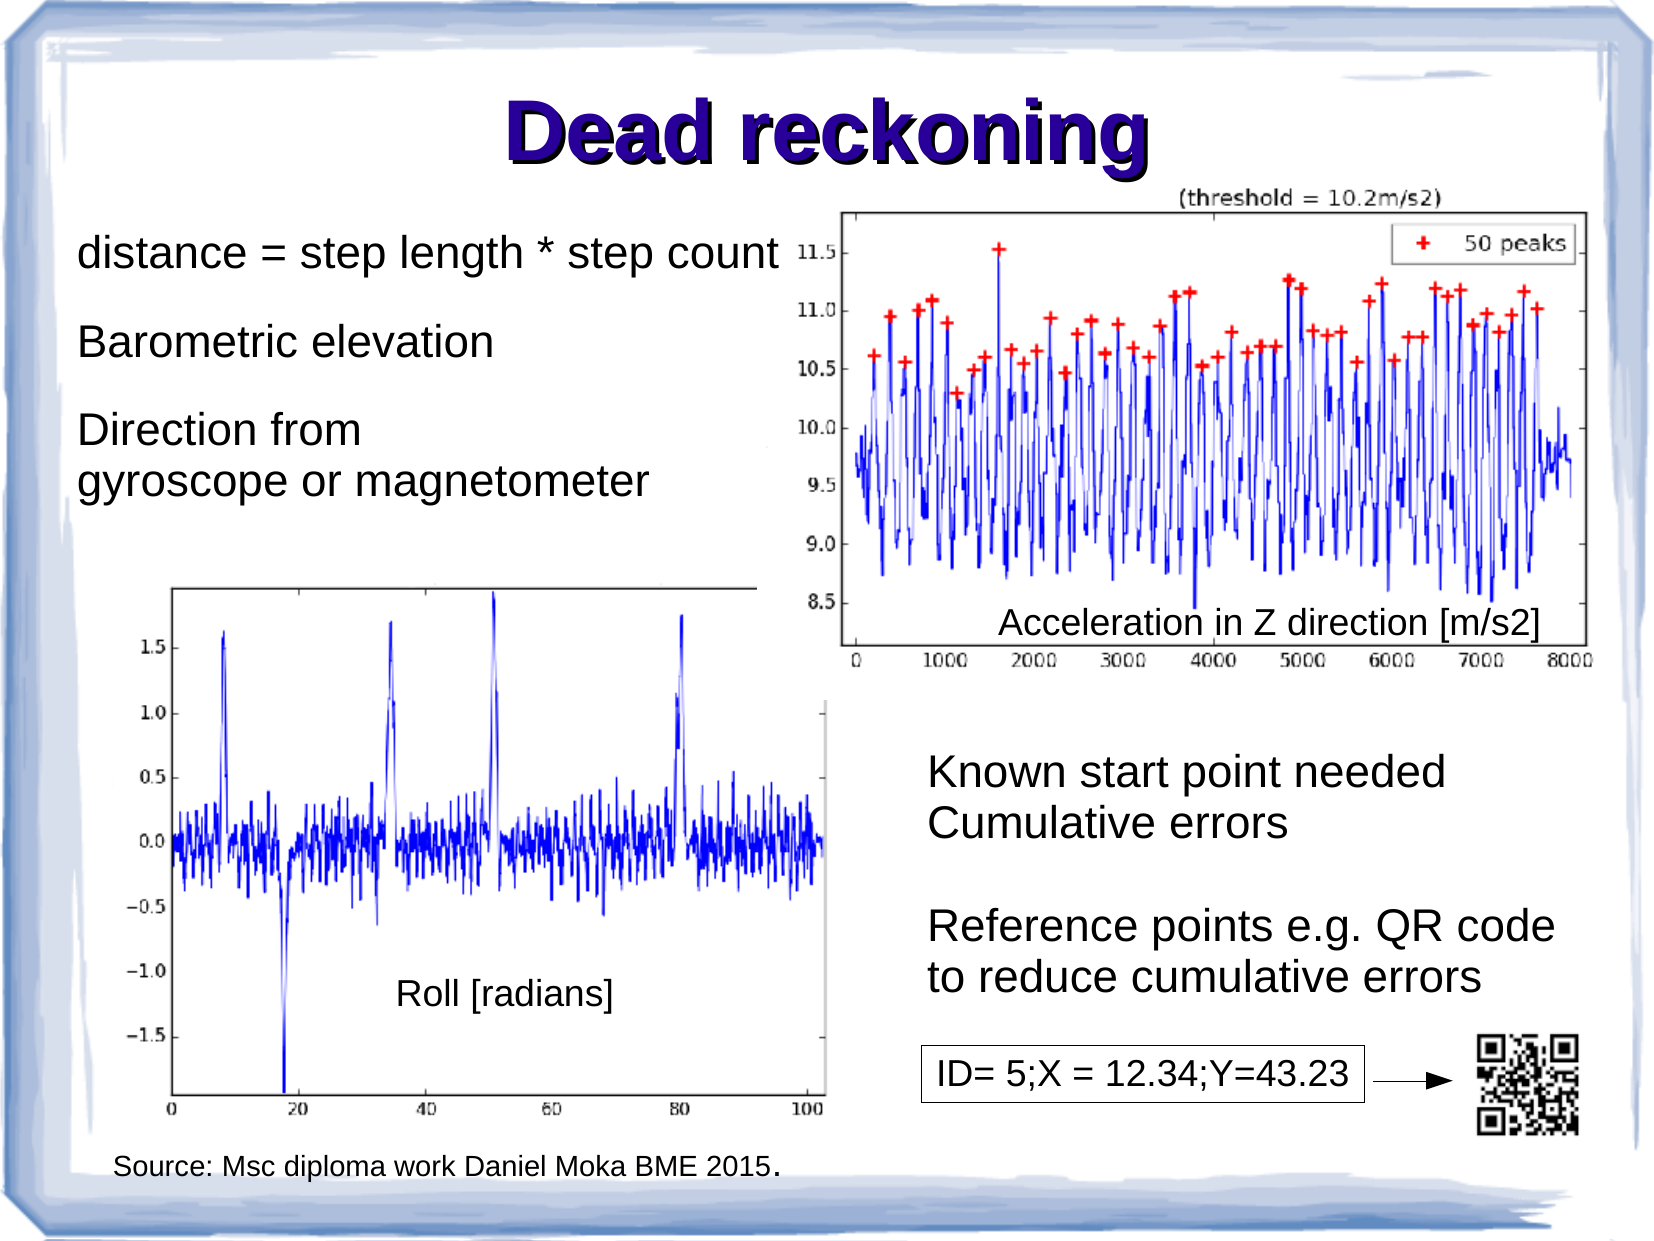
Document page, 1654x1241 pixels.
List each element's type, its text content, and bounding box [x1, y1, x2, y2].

title Dead reckoning [82, 49, 1571, 213]
text_box distance = step length * step count Barometric elevation Direction from gyroscope or magnetometer [62, 219, 795, 514]
text_box Acceleration in Z direction [m/s2] [983, 593, 1557, 651]
text_box Source: Msc diploma work Daniel Moka BME 2015. [98, 1135, 798, 1192]
text_box Roll [radians] [380, 965, 629, 1023]
text_box ID= 5;X = 12.34;Y=43.23 [921, 1045, 1365, 1103]
text_box Known start point needed Cumulative errors Reference points e.g. QR code to reduce cumulative errors [912, 738, 1572, 1010]
picture [0, 0, 1654, 1241]
